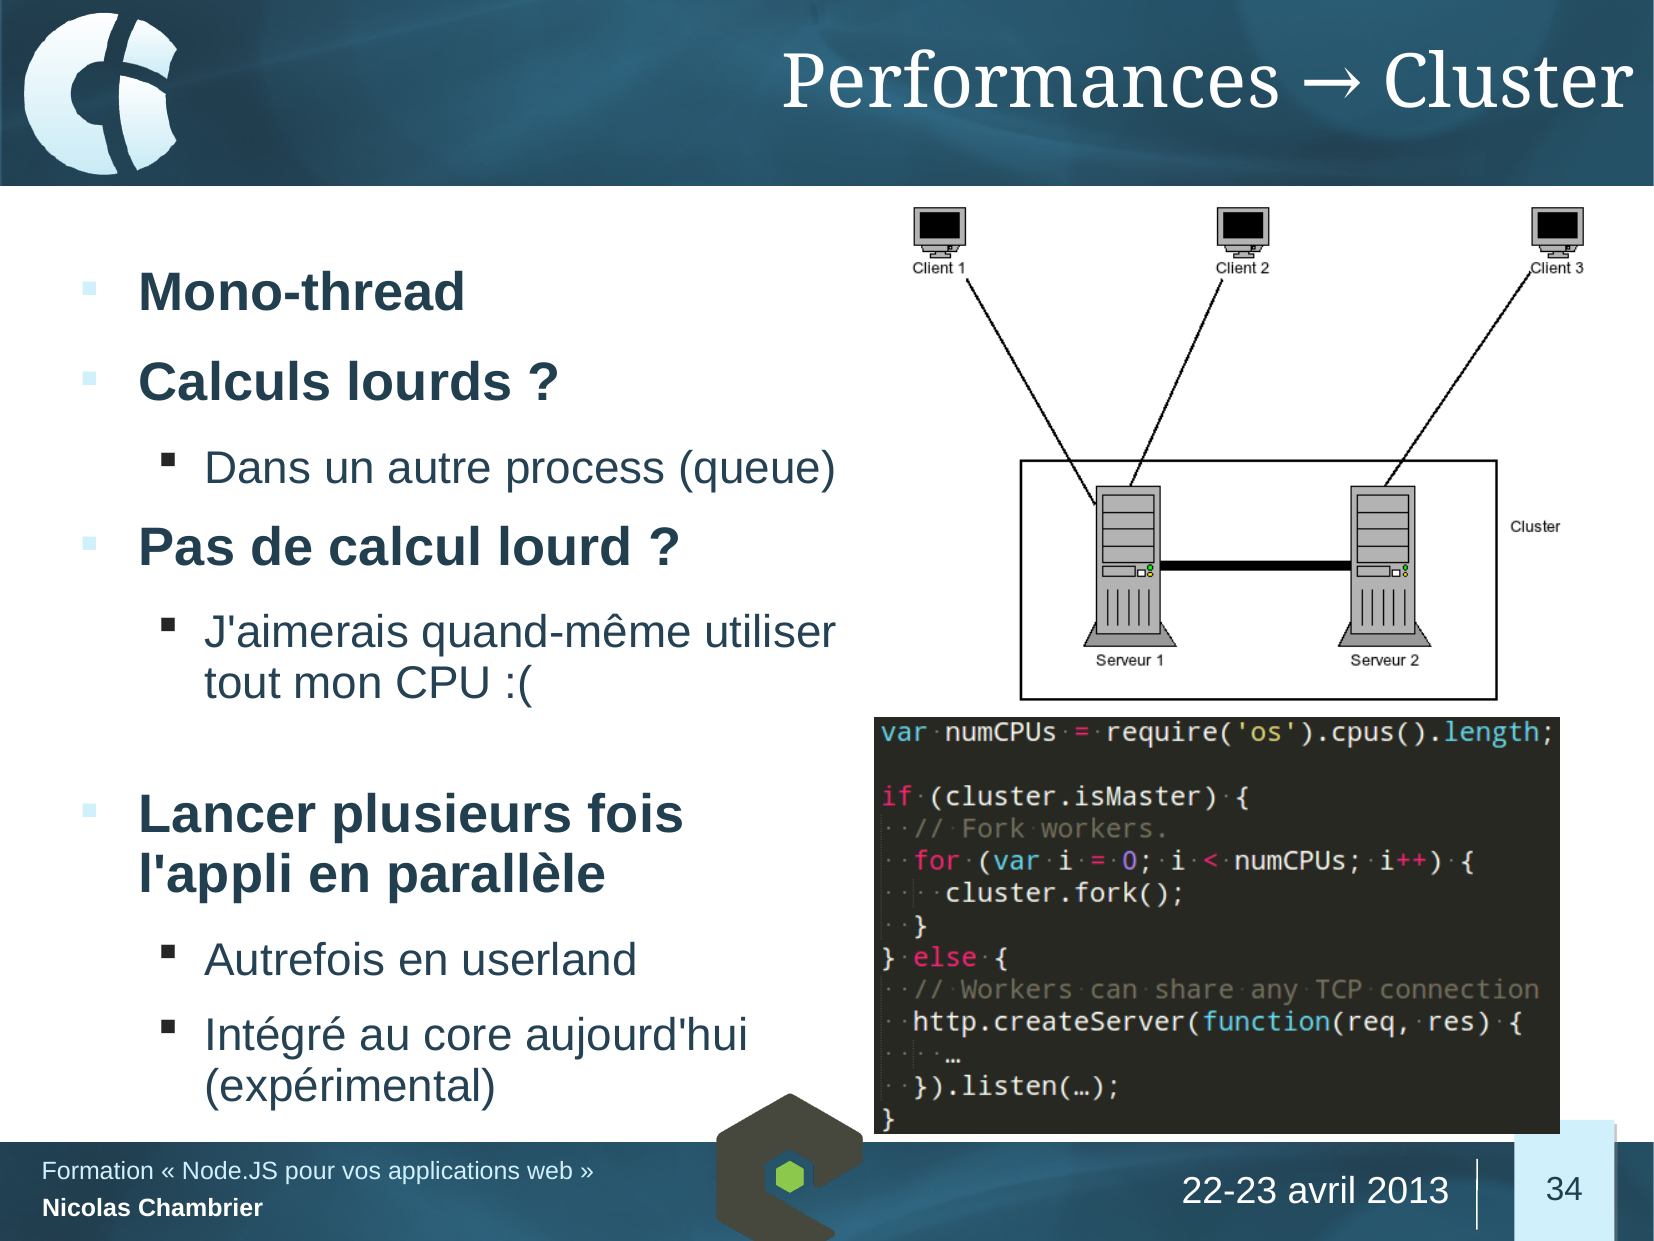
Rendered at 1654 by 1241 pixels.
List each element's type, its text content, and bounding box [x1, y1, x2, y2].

picture [874, 717, 1560, 1134]
list Mono-thread Calculs lourds ? Dans un autre process (queue) Pas de calcul lourd ? J'aimerais quand-même utiliser tout mon CPU :( Lancer plusieurs fois l'appli en parallèle Autrefois en userland Intégré au core aujourd'hui (expérimental) [82, 257, 1570, 1112]
picture [716, 1112, 863, 1241]
title Performances → Cluster [226, 32, 1654, 133]
picture [910, 206, 1589, 702]
picture [0, 0, 221, 187]
